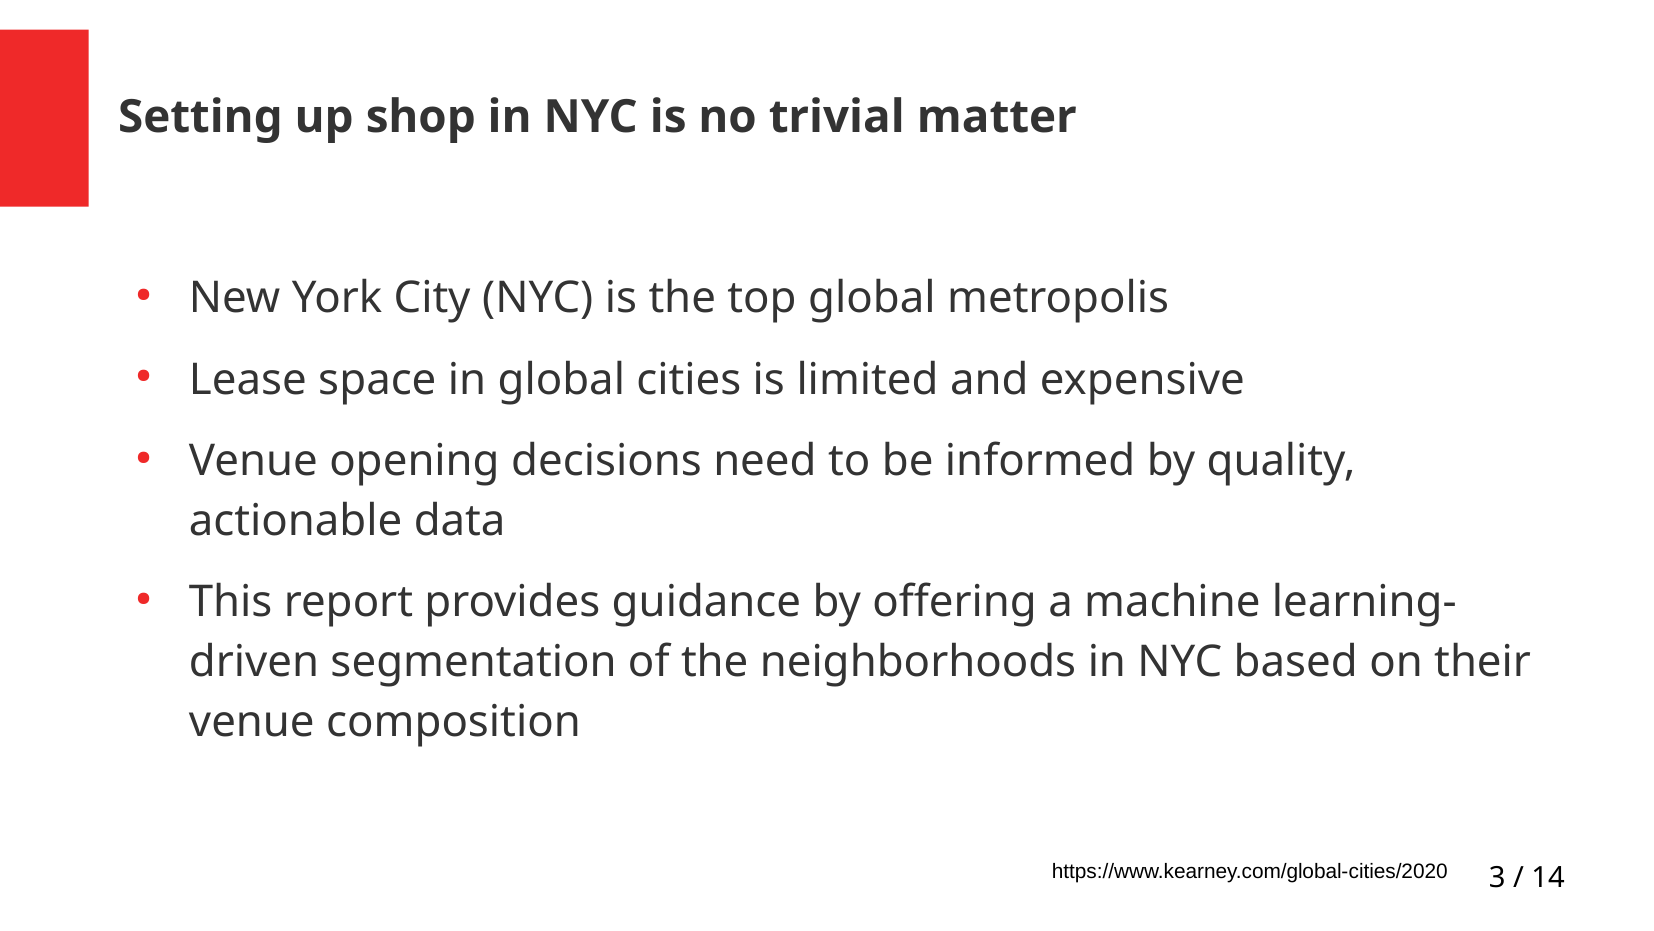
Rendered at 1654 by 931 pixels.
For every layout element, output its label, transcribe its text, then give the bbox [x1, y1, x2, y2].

list New York City (NYC) is the top global metropolis Lease space in global cities is limited and expensive Venue opening decisions need to be informed by quality, actionable data This report provides guidance by offering a machine learning-driven segmentation of the neighborhoods in NYC based on their venue composition [118, 265, 1536, 806]
text_box https://www.kearney.com/global-cities/2020 [1037, 852, 1463, 891]
title Setting up shop in NYC is no trivial matter [118, 37, 1571, 193]
